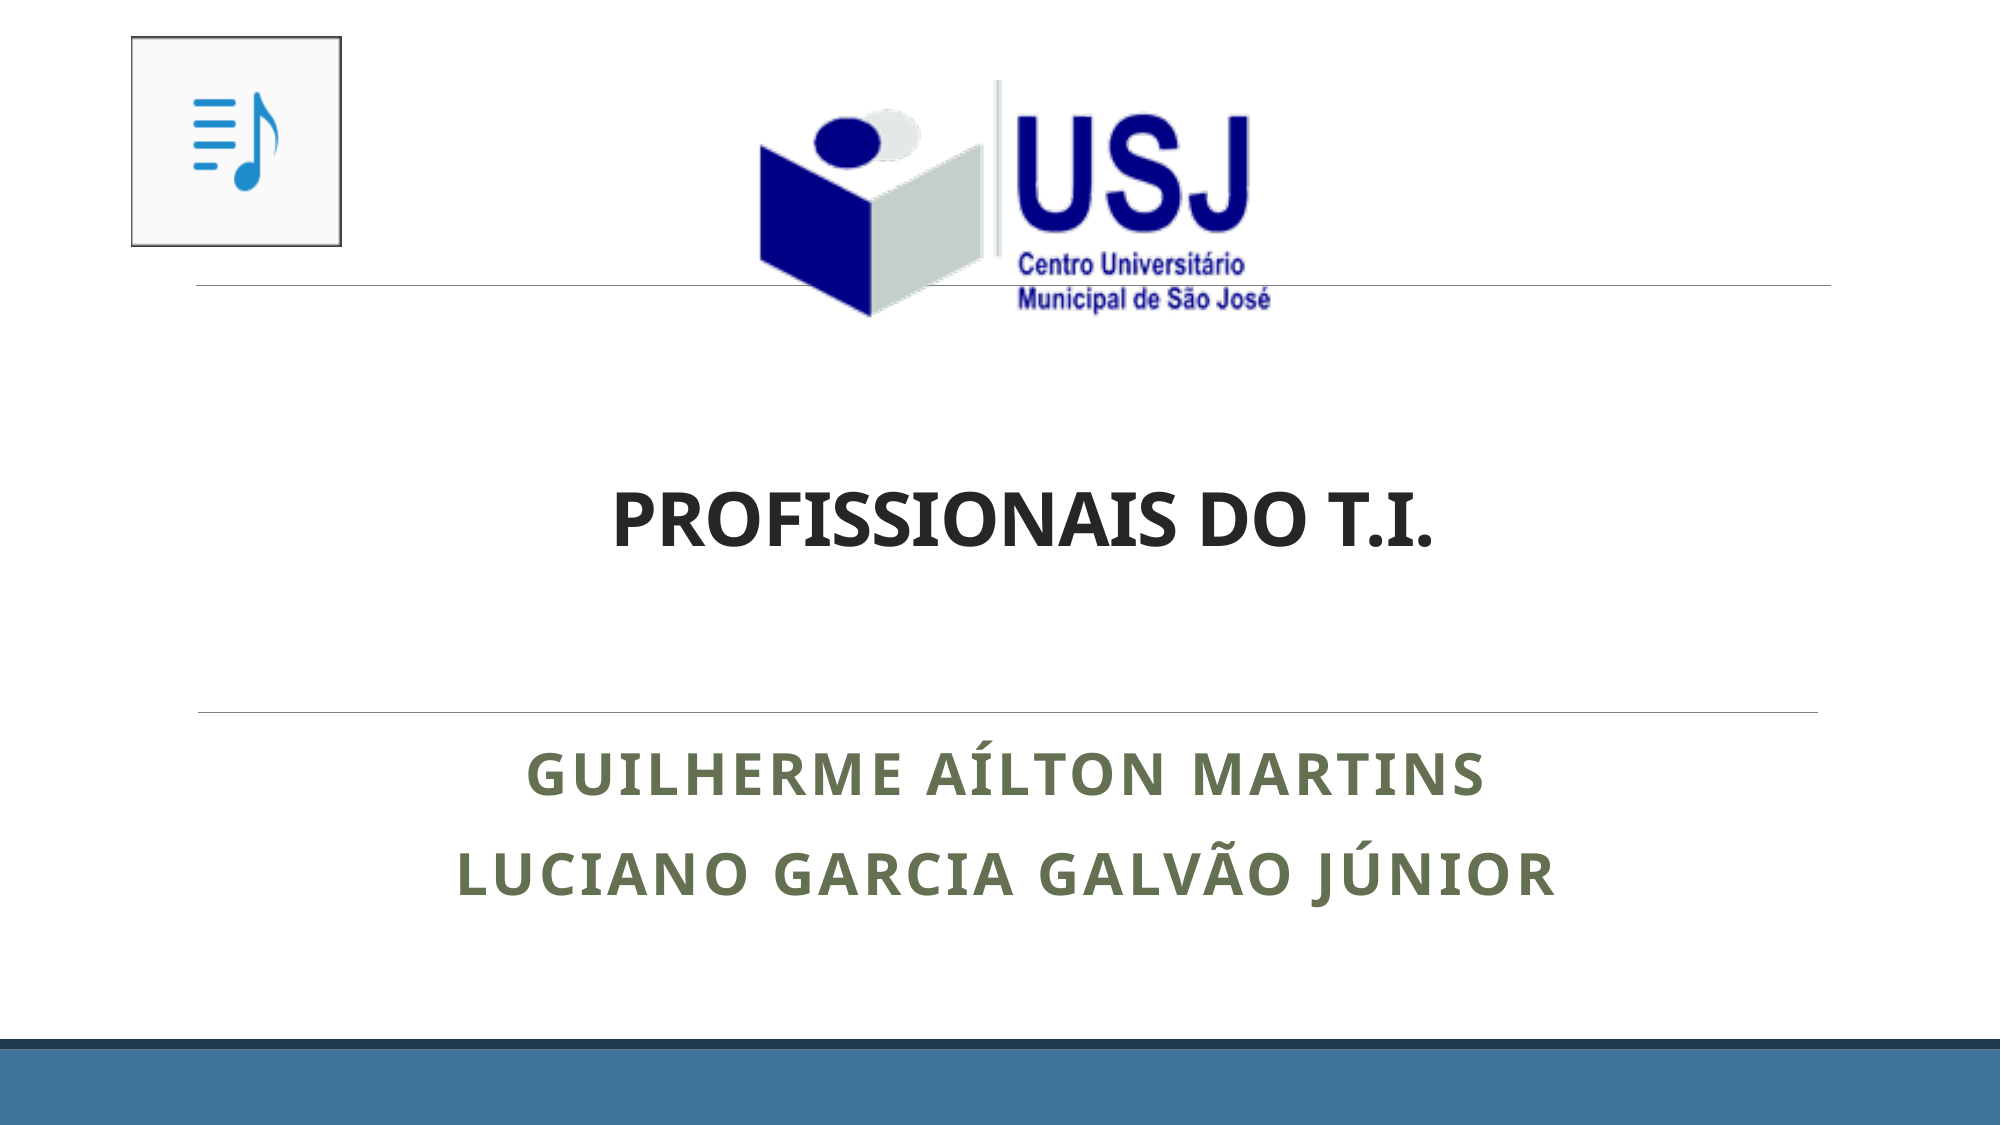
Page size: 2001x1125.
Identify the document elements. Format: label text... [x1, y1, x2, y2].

text_box Guilherme Aílton Martins Luciano Garcia Galvão Júnior [180, 730, 1831, 1020]
picture [666, 80, 1361, 336]
text_box [129, 35, 343, 249]
text_box PROFISSIONAIS DO T.I. [198, 353, 1849, 682]
